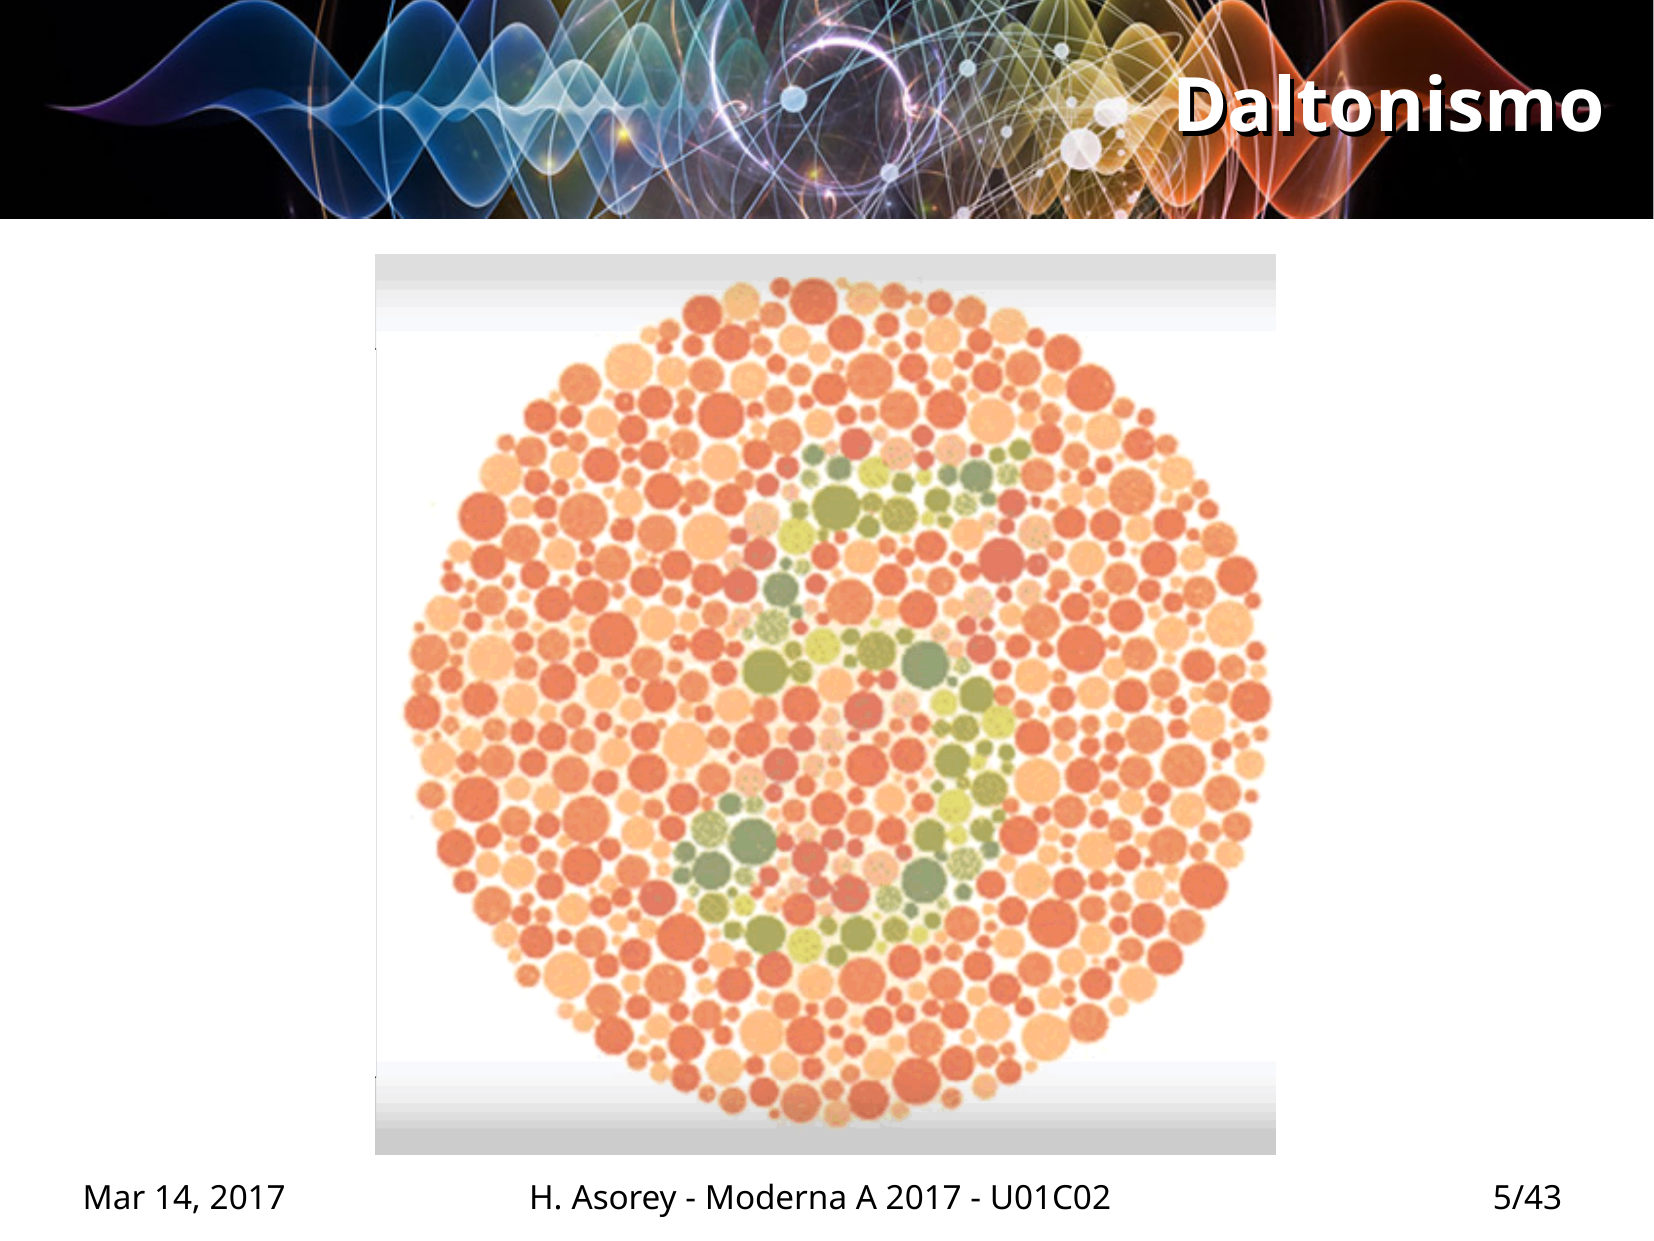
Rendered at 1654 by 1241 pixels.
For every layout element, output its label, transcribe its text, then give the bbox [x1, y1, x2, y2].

picture [0, 0, 1654, 219]
picture [375, 254, 1276, 1156]
title Daltonismo [45, 15, 1606, 191]
